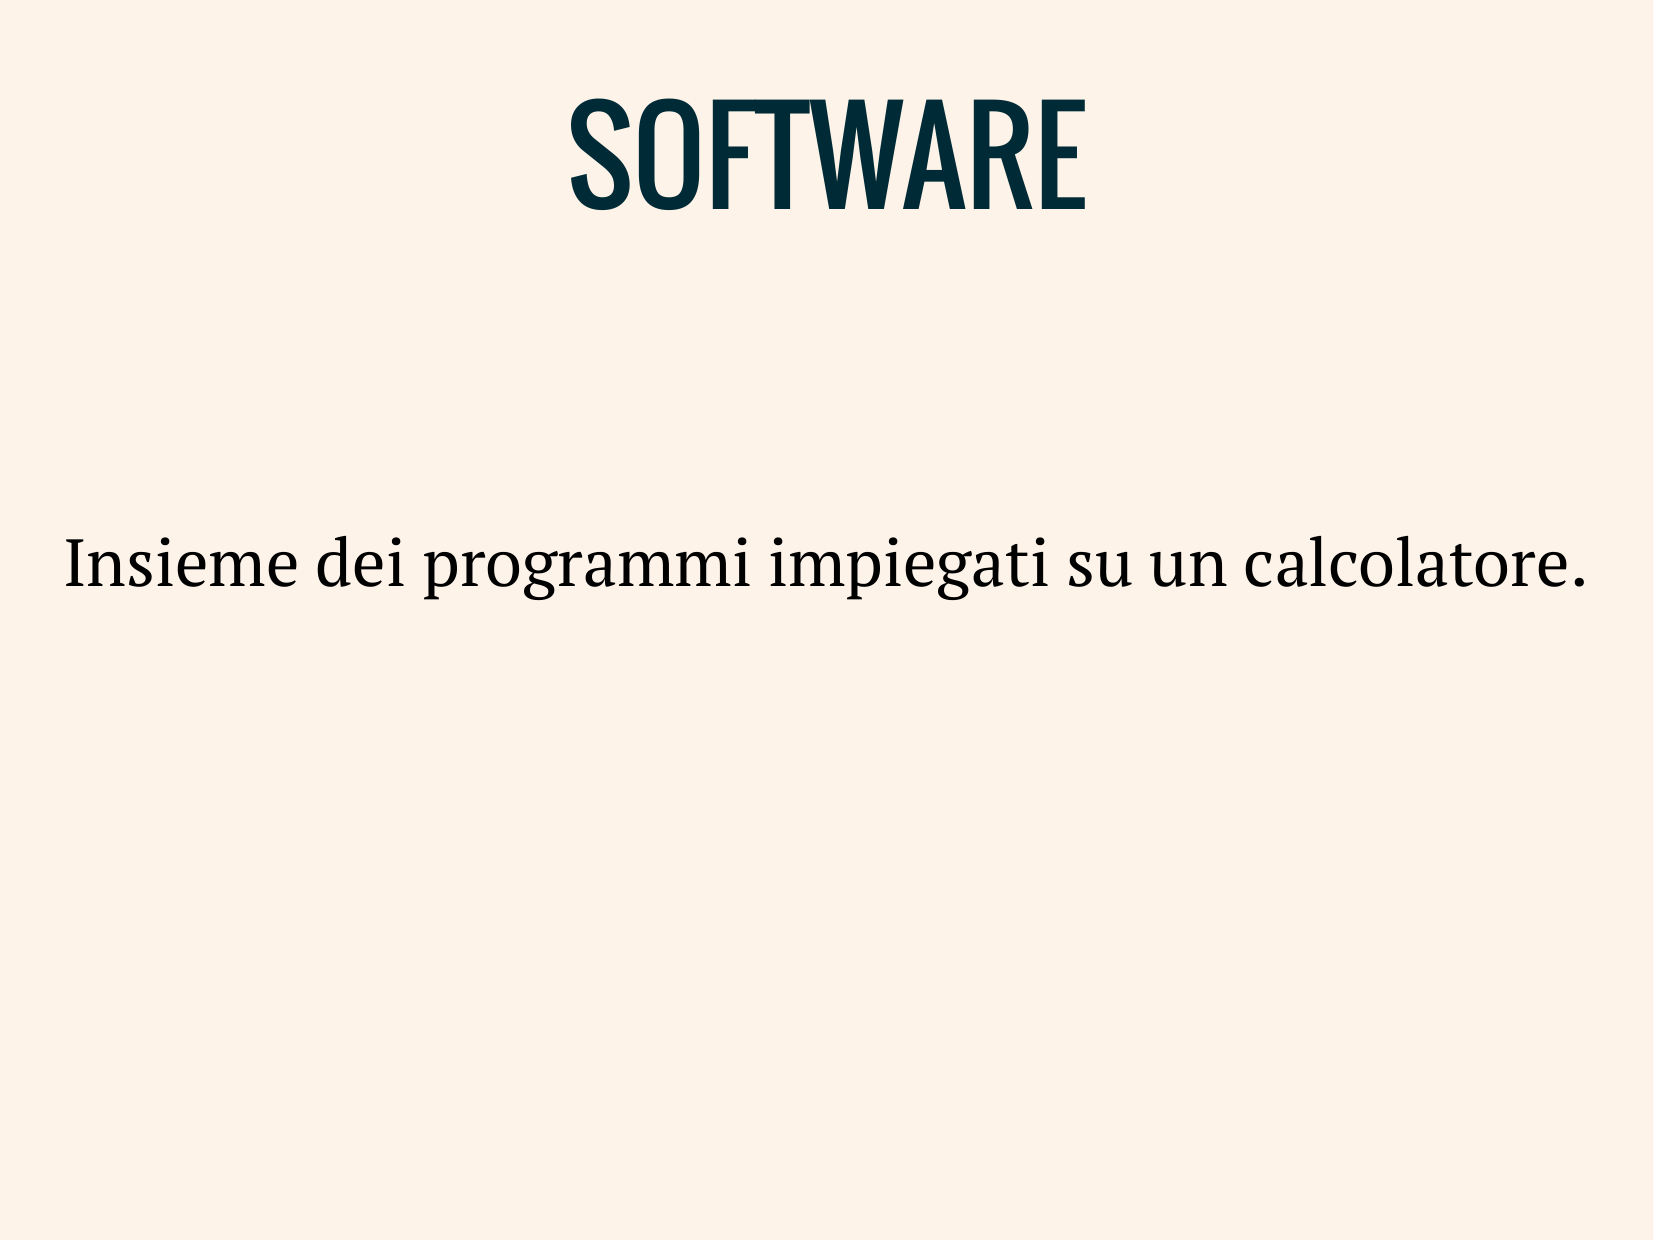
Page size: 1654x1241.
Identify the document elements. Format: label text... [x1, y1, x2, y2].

subtitle Insieme dei programmi impiegati su un calcolatore. [0, 290, 1654, 1010]
title Software [82, 49, 1571, 257]
